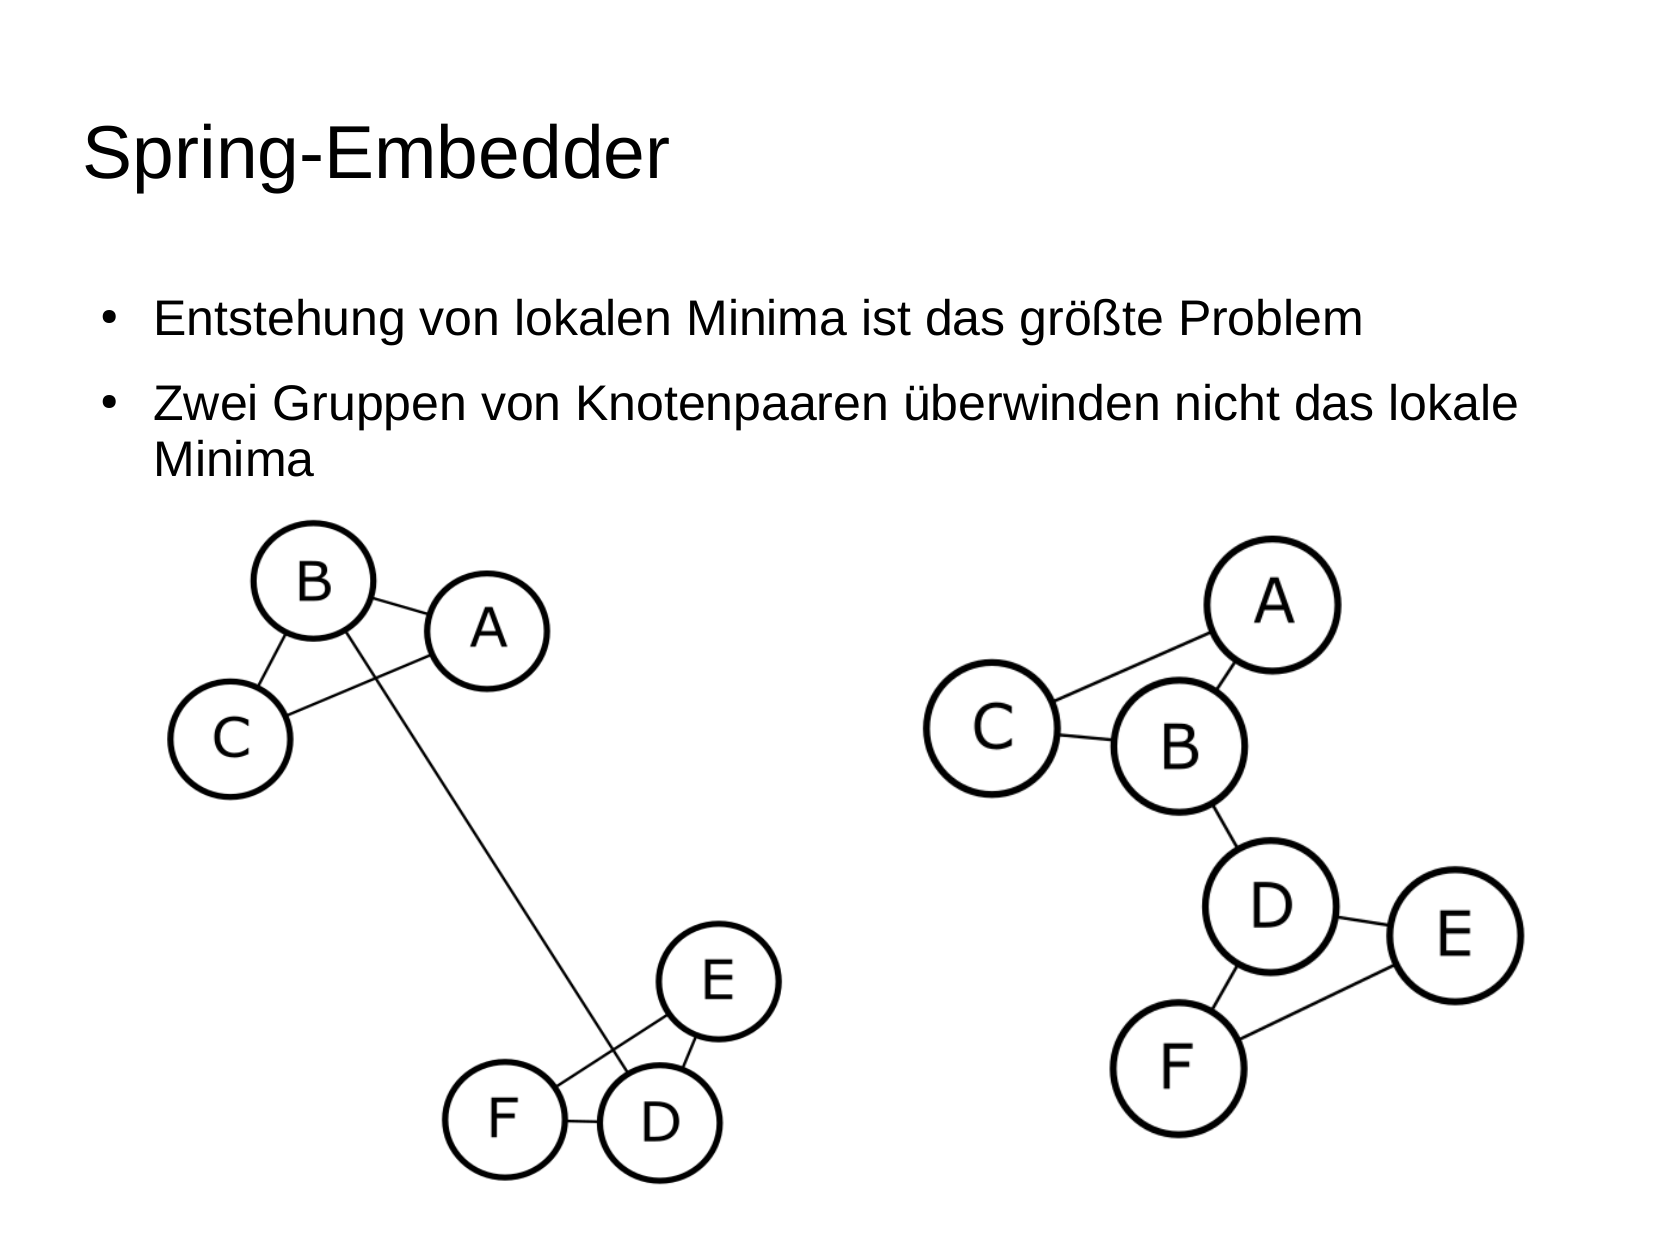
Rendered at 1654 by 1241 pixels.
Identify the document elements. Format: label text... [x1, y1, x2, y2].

title Spring-Embedder [82, 49, 1571, 257]
list Entstehung von lokalen Minima ist das größte Problem Zwei Gruppen von Knotenpaaren überwinden nicht das lokale Minima [82, 290, 1571, 1109]
picture [850, 495, 1595, 1182]
picture [141, 513, 812, 1205]
